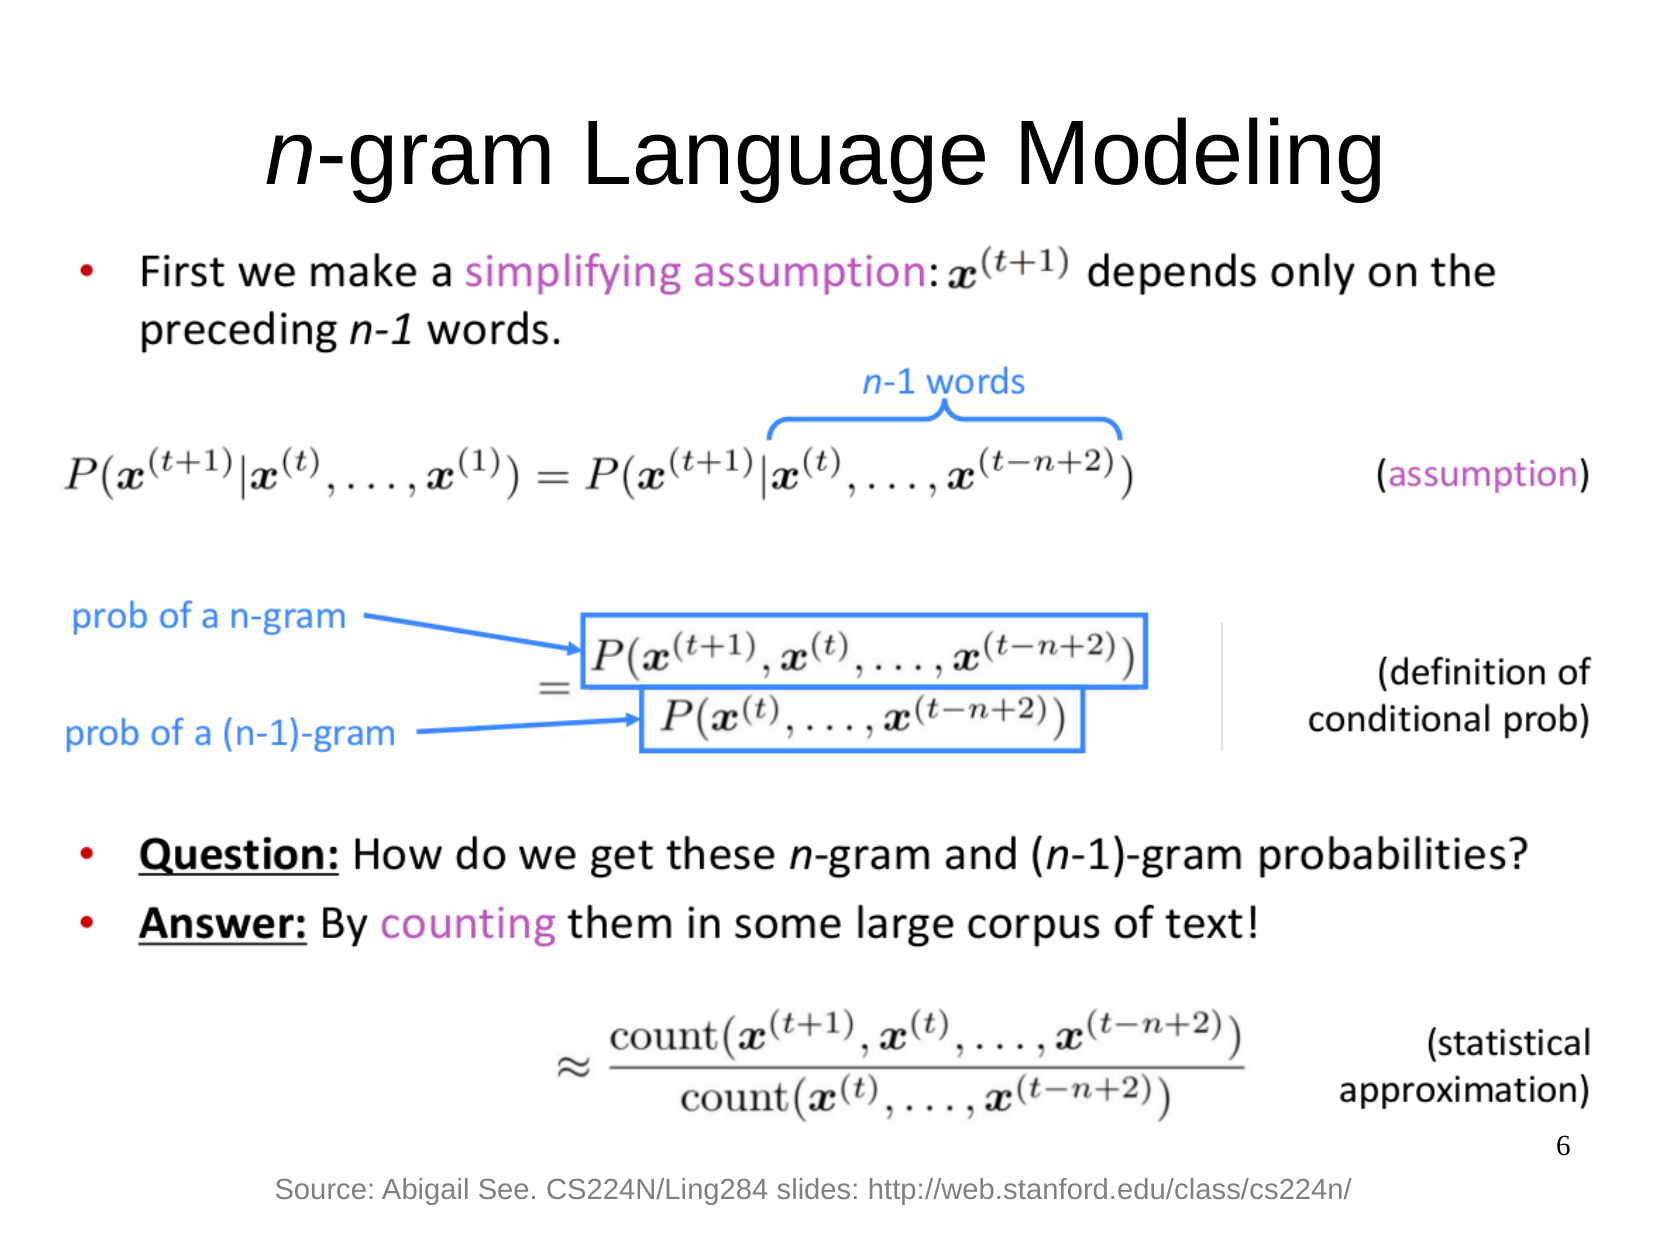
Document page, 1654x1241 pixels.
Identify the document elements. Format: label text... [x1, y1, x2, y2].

picture [53, 221, 1600, 1129]
title n-gram Language Modeling [82, 49, 1571, 257]
text_box Source: Abigail See. CS224N/Ling284 slides: http://web.stanford.edu/class/cs224n/ [259, 1165, 1654, 1241]
